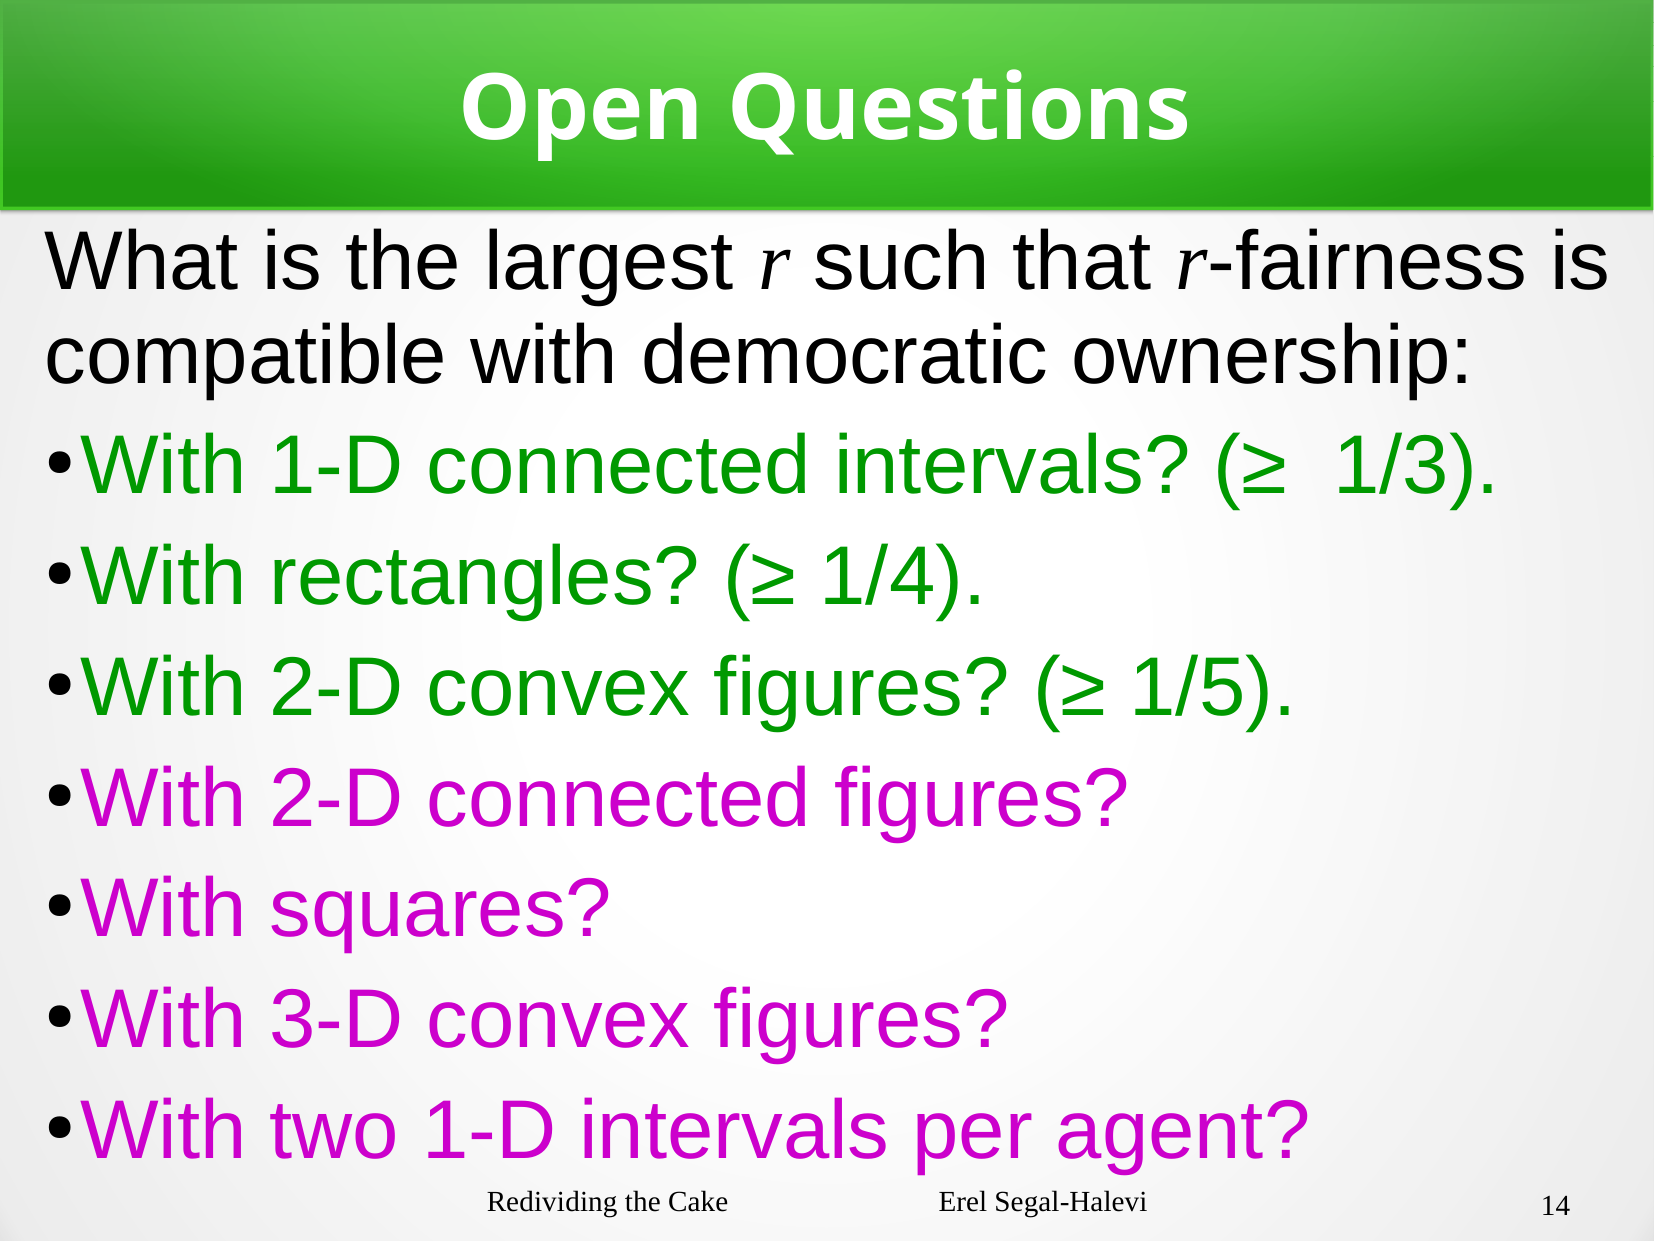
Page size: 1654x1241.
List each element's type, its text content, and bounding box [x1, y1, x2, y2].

text_box What is the largest r such that r-fairness is compatible with democratic ownership: With 1-D connected intervals? (≥ 1/3). With rectangles? (≥ 1/4). With 2-D convex figures? (≥ 1/5). With 2-D connected figures? With squares? With 3-D convex figures? With two 1-D intervals per agent? [30, 207, 1654, 1223]
title Open Questions [15, 0, 1636, 208]
